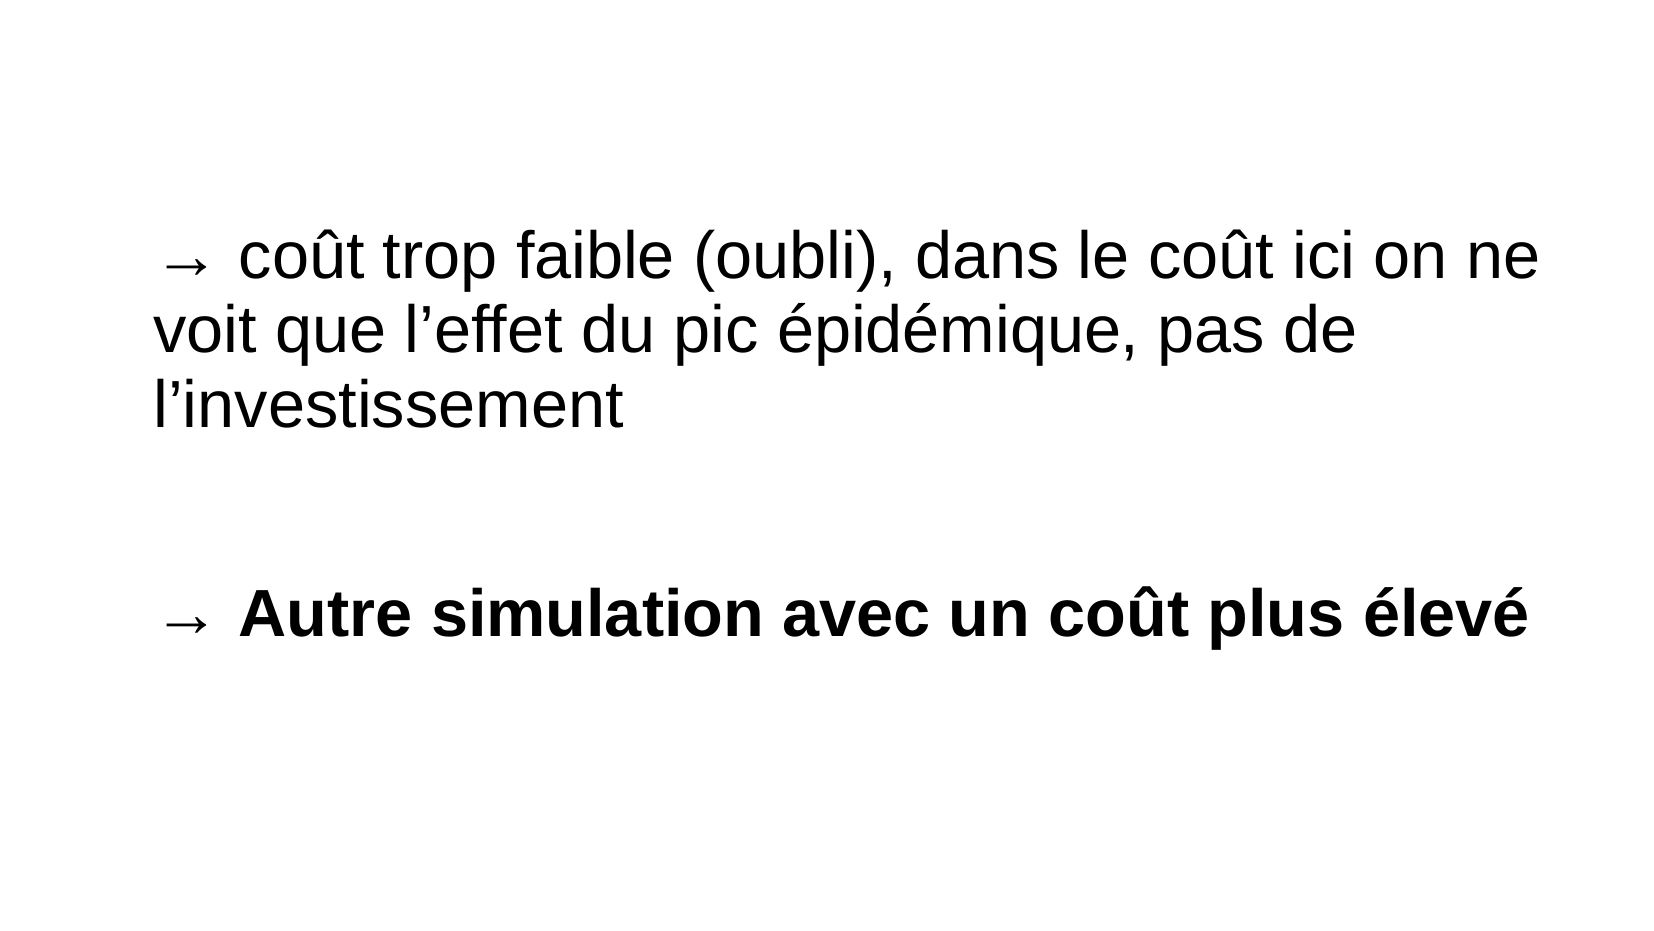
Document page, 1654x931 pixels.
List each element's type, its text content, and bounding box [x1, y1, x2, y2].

list → coût trop faible (oubli), dans le coût ici on ne voit que l’effet du pic épidémique, pas de l’investissement → Autre simulation avec un coût plus élevé [82, 217, 1571, 758]
